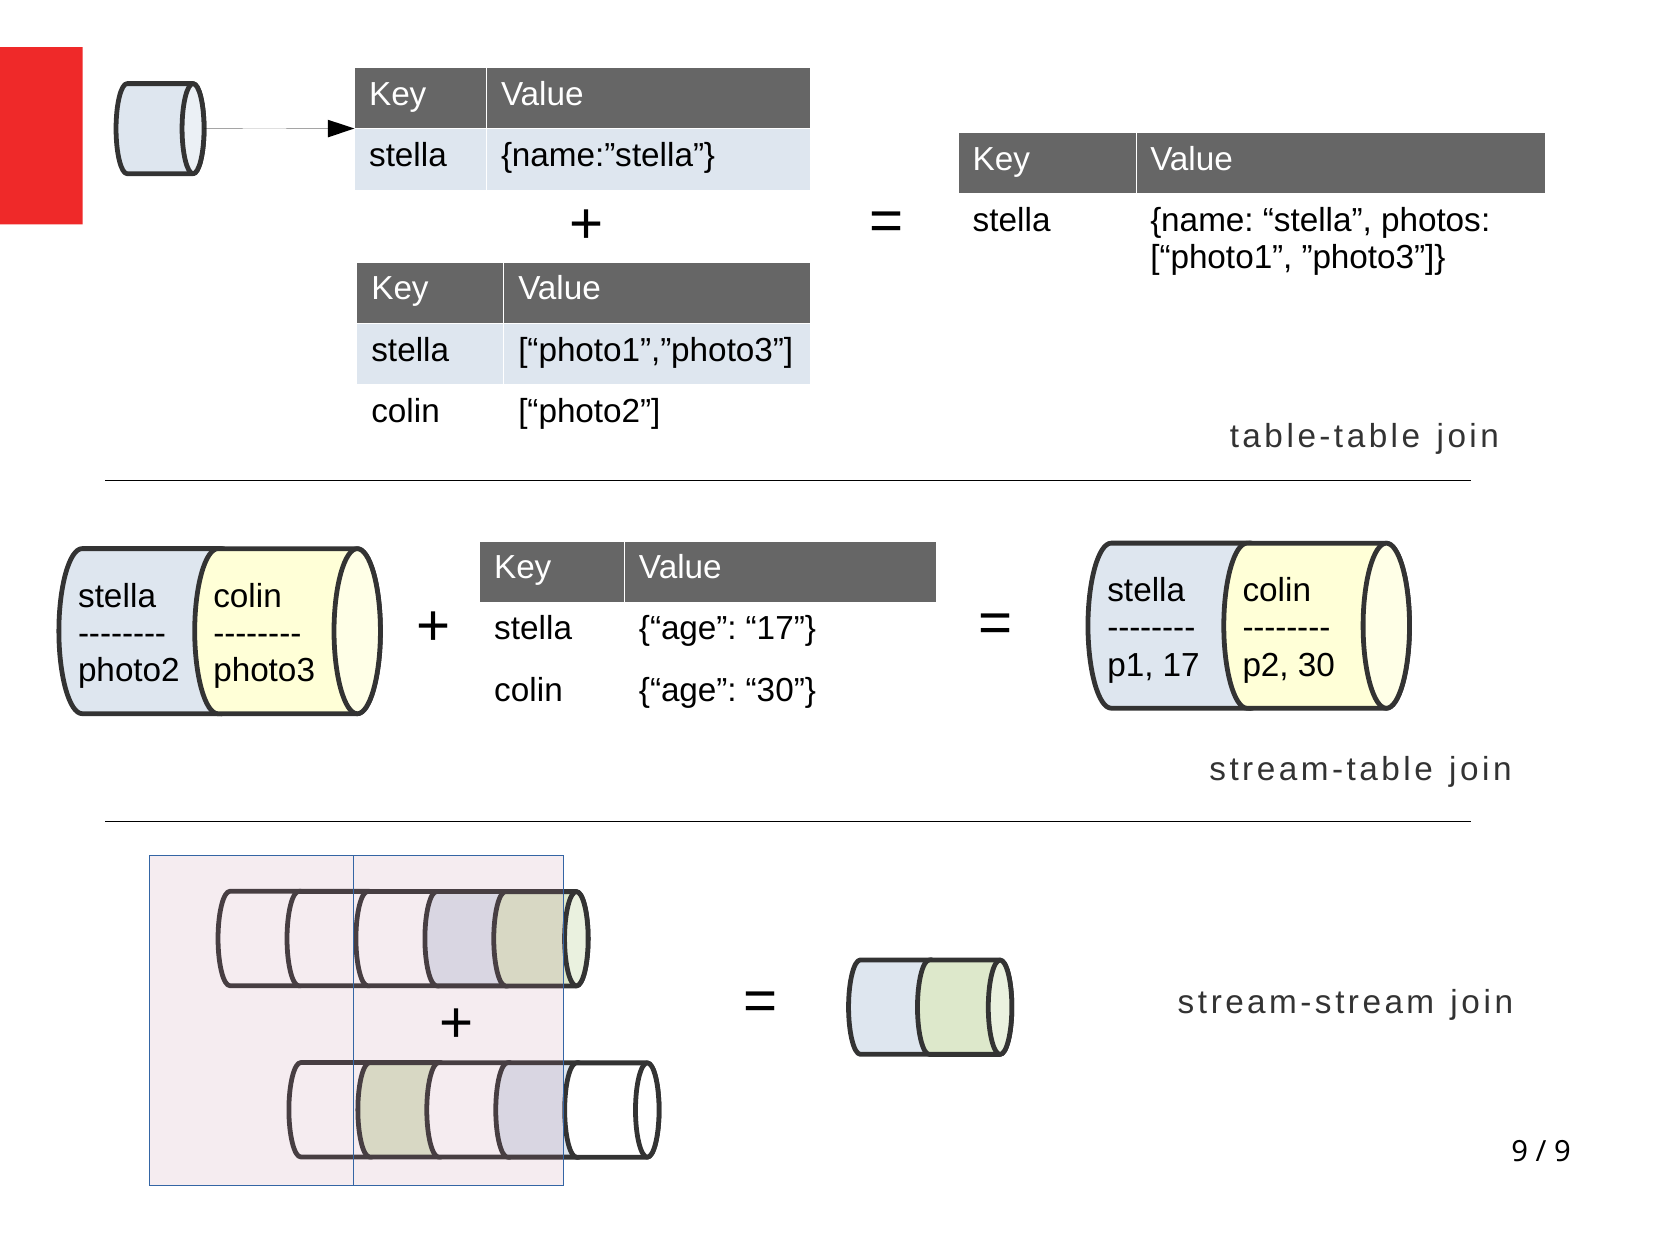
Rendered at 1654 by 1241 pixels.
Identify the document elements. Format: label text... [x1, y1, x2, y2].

table_header Value [504, 263, 810, 323]
table_header Key [357, 263, 503, 323]
table_cell stella [959, 194, 1136, 283]
text_box colin -------- p2, 30 [1227, 564, 1350, 691]
text_box stella -------- p1, 17 [1092, 564, 1215, 691]
text_box = [964, 582, 1028, 663]
table_header Key [480, 542, 624, 602]
text_box + [424, 982, 489, 1063]
text_box [66, 548, 355, 714]
table_cell {name:”stella”} [487, 129, 810, 190]
table_header Key [959, 133, 1136, 193]
table_cell {name: “stella”, photos: [“photo1”, ”photo3”]} [1137, 194, 1545, 283]
table_header Value [625, 542, 936, 602]
text_box [149, 855, 647, 1186]
table_cell [“photo1”,”photo3”] [504, 324, 810, 384]
text_box [116, 83, 192, 174]
text_box [1095, 543, 1384, 709]
text_box + [401, 585, 466, 665]
text_box [58, 584, 63, 678]
text_box = [855, 180, 919, 261]
table_cell {“age”: “30”} [625, 664, 936, 733]
text_box stream-stream join [1162, 970, 1529, 1028]
table_cell stella [480, 603, 624, 663]
text_box table-table join [1215, 405, 1515, 463]
text_box + [555, 183, 619, 264]
text_box = [728, 960, 793, 1041]
table_cell stella [355, 129, 486, 190]
text_box colin -------- photo3 [198, 570, 331, 696]
table_cell {“age”: “17”} [625, 603, 936, 663]
table_cell stella [357, 324, 503, 384]
table_header Value [487, 68, 810, 128]
table_cell colin [357, 385, 503, 454]
table_header Key [355, 68, 486, 128]
text_box [848, 959, 999, 1055]
table_cell [“photo2”] [504, 385, 810, 454]
text_box stream-table join [1194, 737, 1528, 796]
text_box stella -------- photo2 [63, 570, 195, 696]
text_box [1087, 579, 1092, 672]
table_cell colin [480, 664, 624, 733]
table_header Value [1137, 133, 1545, 193]
